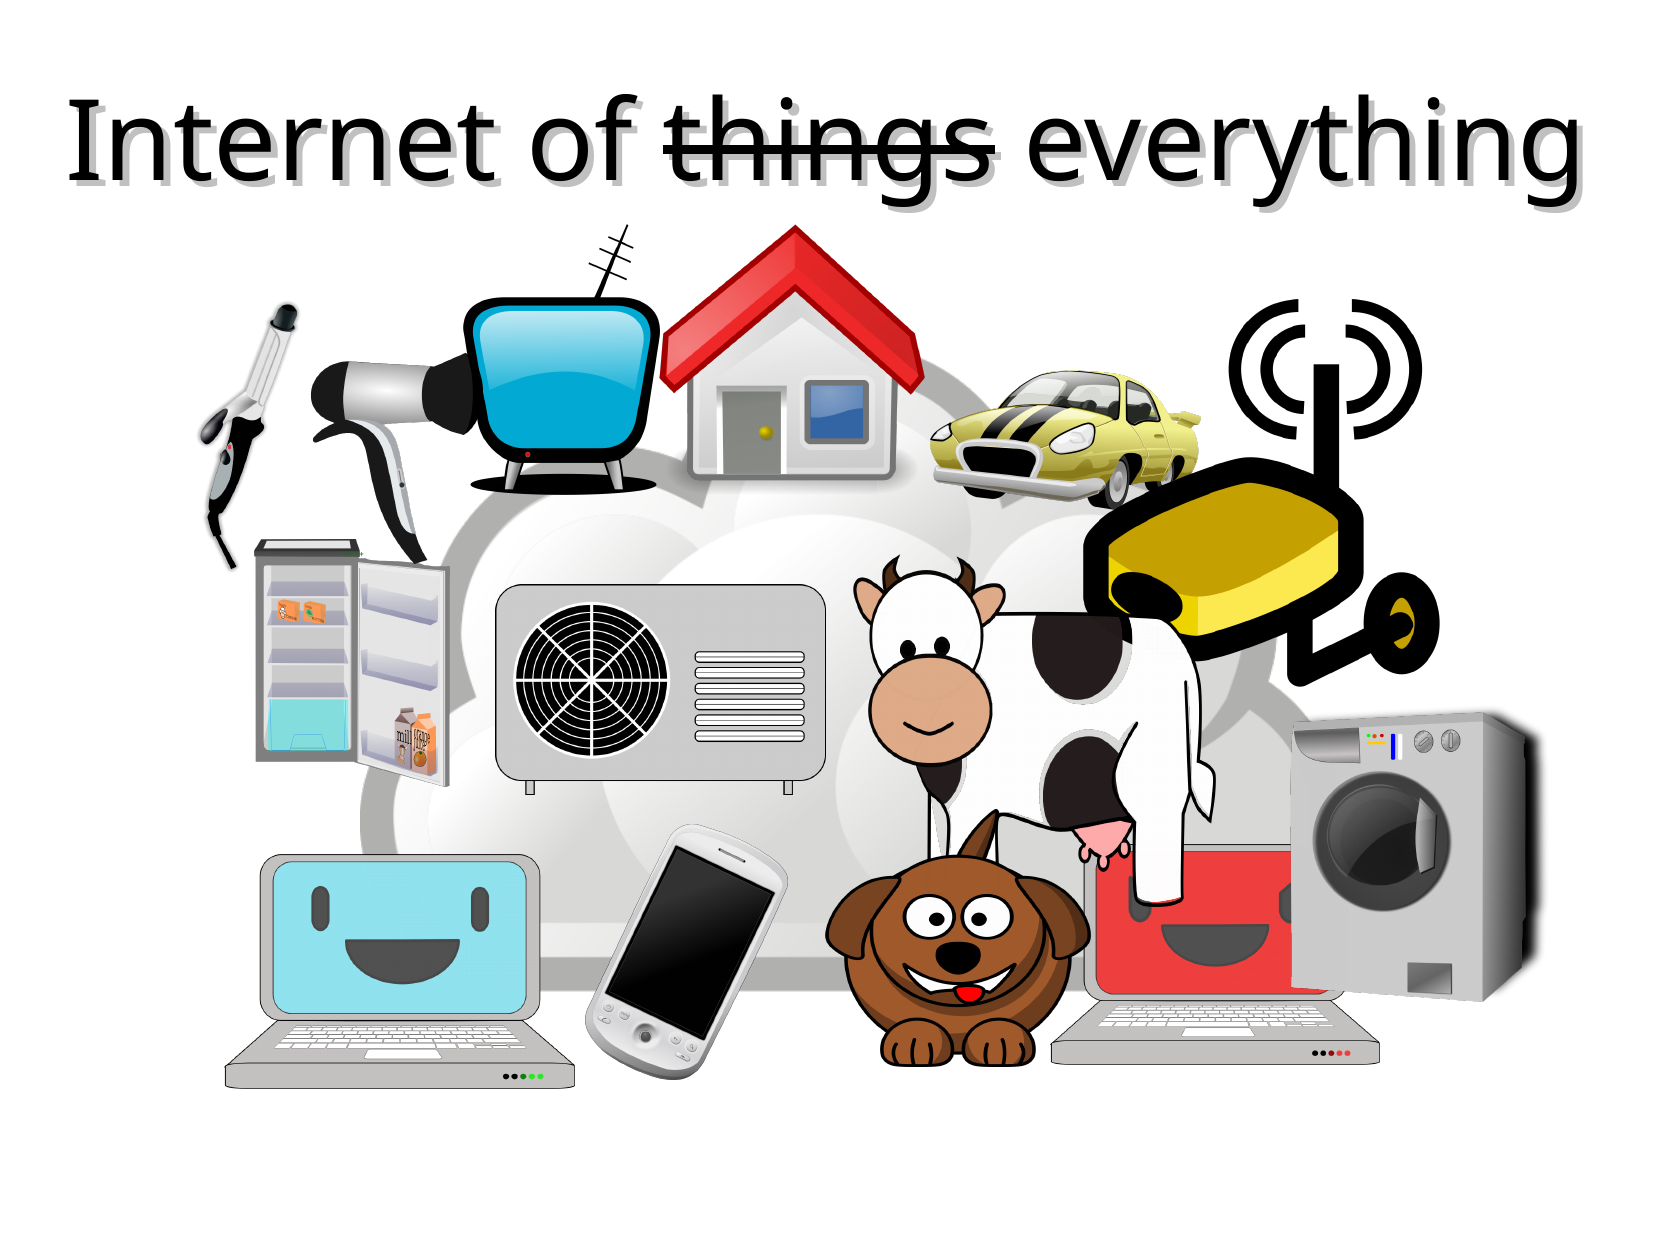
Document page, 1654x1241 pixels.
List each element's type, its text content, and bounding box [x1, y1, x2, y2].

title Internet of things everything [0, 32, 1654, 241]
picture [195, 224, 1550, 1089]
